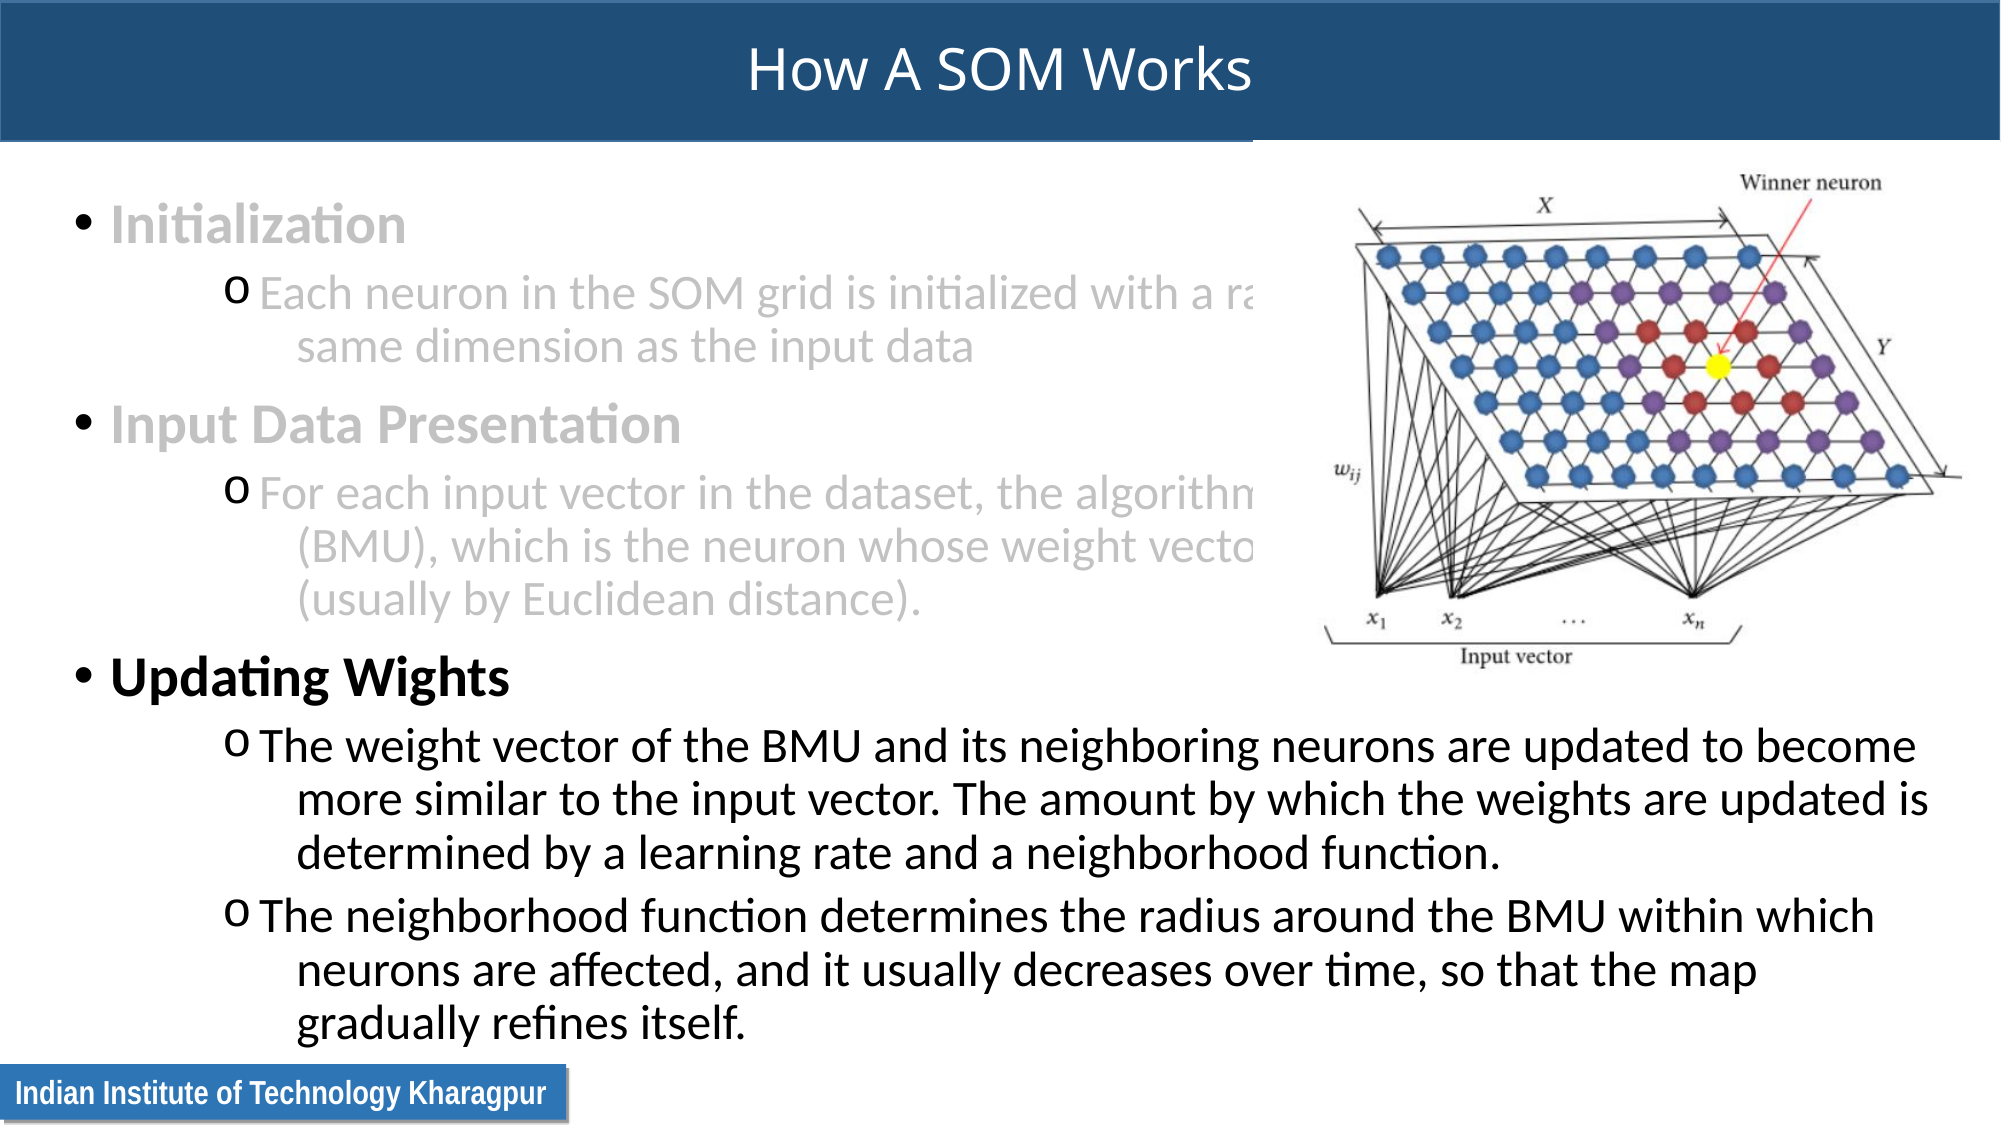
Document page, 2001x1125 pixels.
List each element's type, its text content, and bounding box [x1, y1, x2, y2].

title How A SOM Works [0, 1, 2000, 141]
picture [1253, 141, 2000, 679]
list Initialization Each neuron in the SOM grid is initialized with a random weight vector, with the same dimension as the input data Input Data Presentation For each input vector in the dataset, the algorithm finds the Best Matching Unit (BMU), which is the neuron whose weight vector is closest to the input vector (usually by Euclidean distance). Updating Wights The weight vector of the BMU and its neighboring neurons are updated to become more similar to the input vector. The amount by which the weights are updated is determined by a learning rate and a neighborhood function. The neighborhood function determines the radius around the BMU within which neurons are affected, and it usually decreases over time, so that the map gradually refines itself. [58, 186, 1954, 1065]
